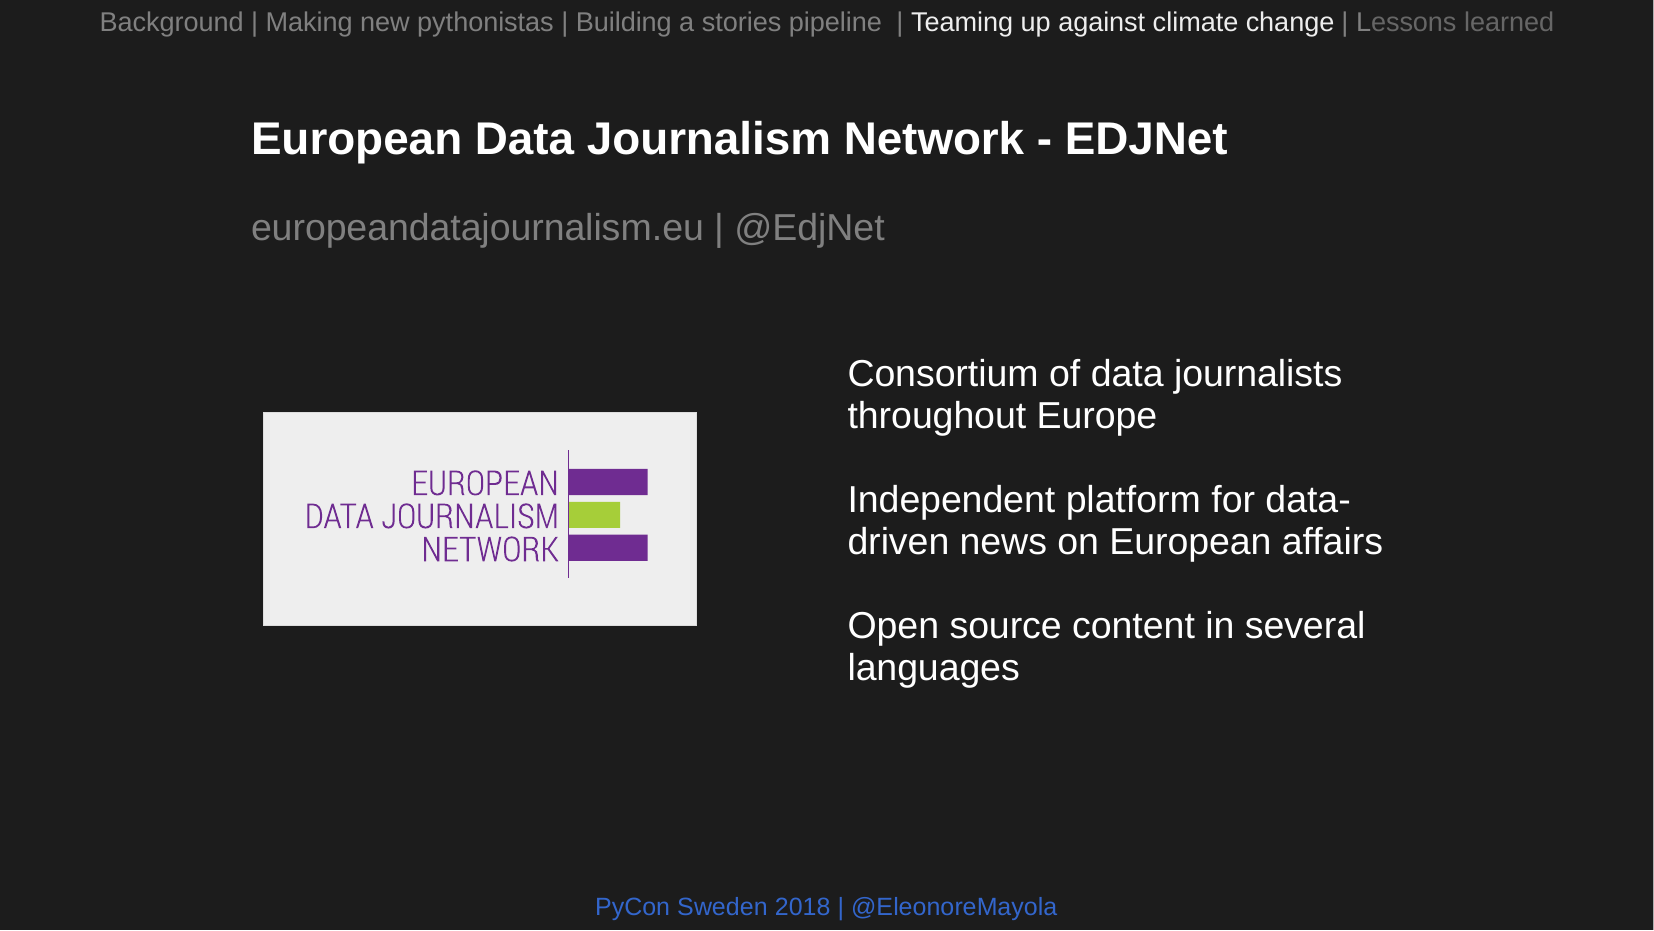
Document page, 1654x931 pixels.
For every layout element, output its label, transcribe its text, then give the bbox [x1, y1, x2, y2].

text_box Consortium of data journalists throughout Europe Independent platform for data-driven news on European affairs Open source content in several languages [832, 344, 1441, 715]
text_box PyCon Sweden 2018 | @EleonoreMayola [460, 885, 1193, 931]
text_box European Data Journalism Network - EDJNet europeandatajournalism.eu | @EdjNet [236, 105, 1335, 308]
picture [265, 425, 687, 603]
text_box [263, 412, 697, 626]
text_box Background | Making new pythonistas | Building a stories pipeline | Teaming up against climate change | Lessons learned [0, 0, 1654, 57]
